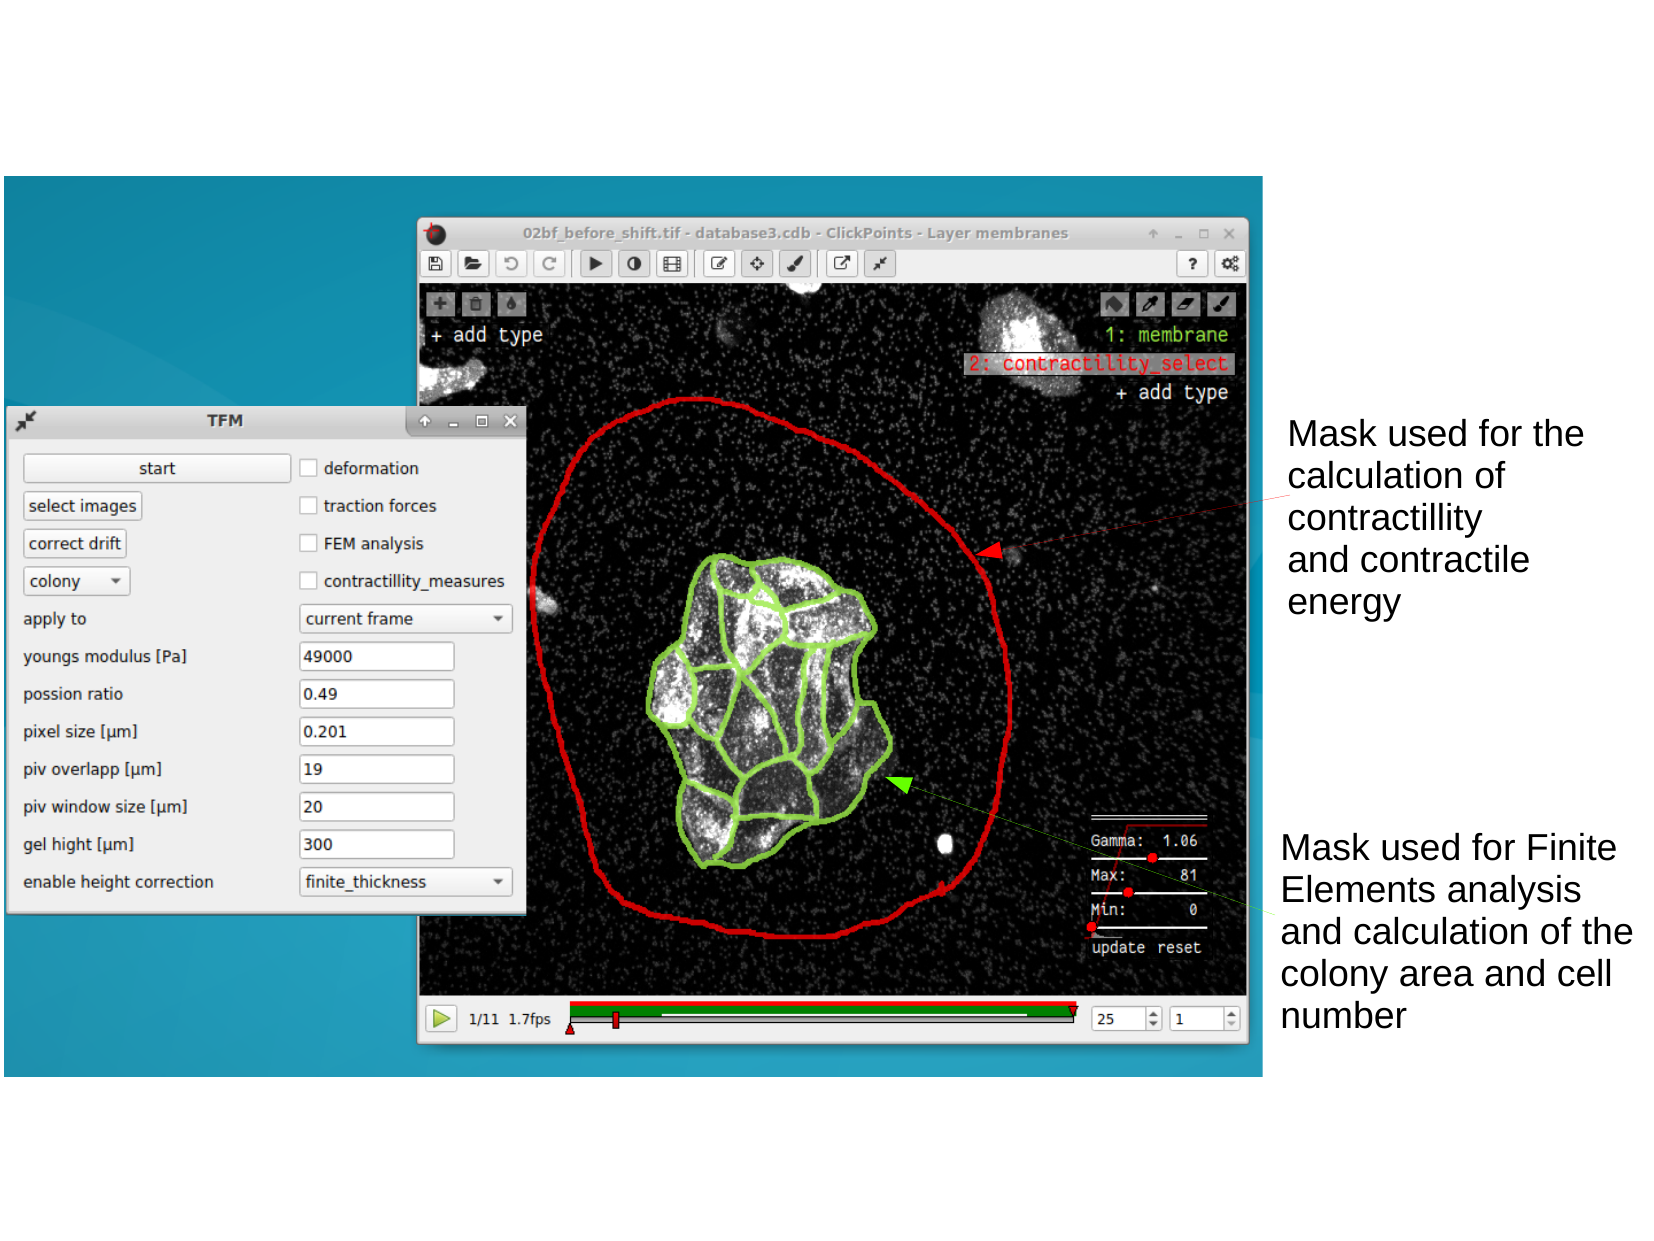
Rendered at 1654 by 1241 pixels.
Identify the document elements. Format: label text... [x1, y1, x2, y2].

text_box Mask used for Finite Elements analysis and calculation of the colony area and cell number [1265, 819, 1654, 1044]
picture [4, 176, 1263, 1077]
text_box Mask used for the calculation of contractillity and contractile energy [1272, 405, 1654, 630]
